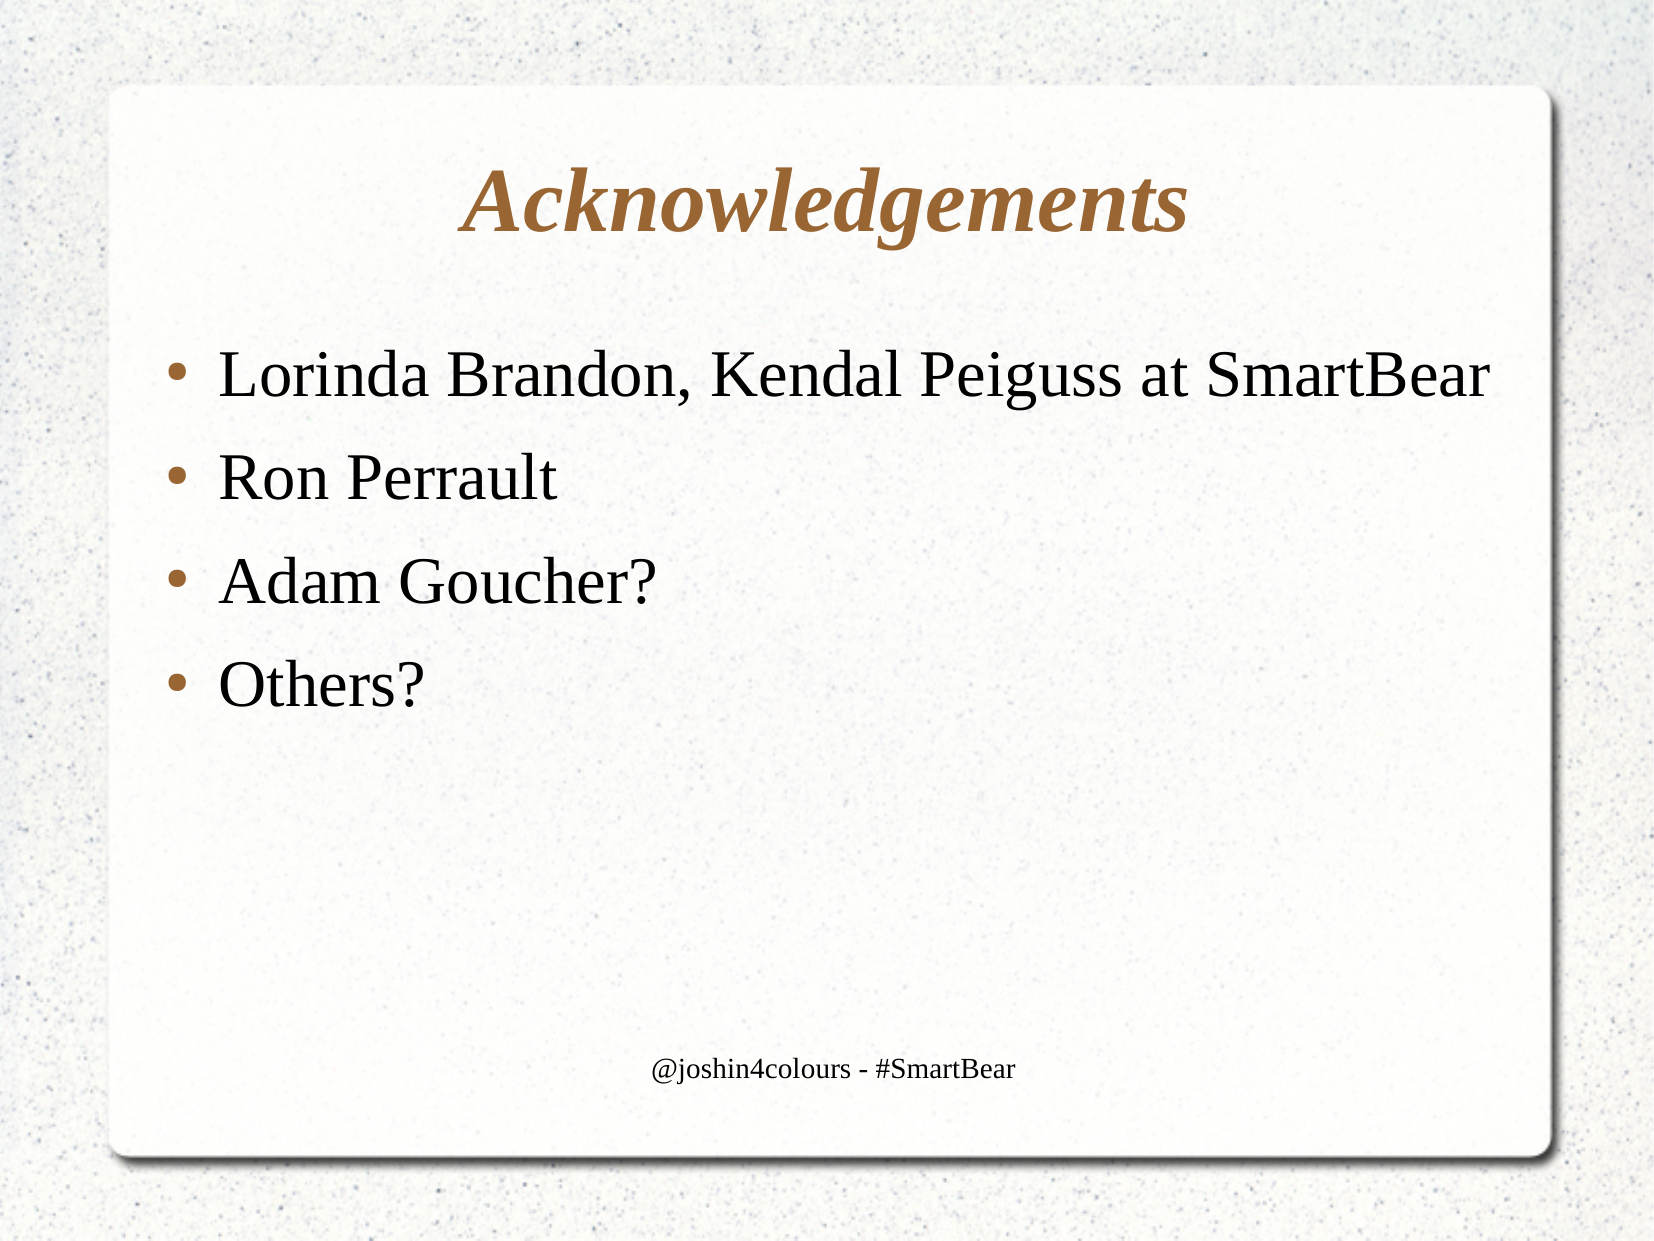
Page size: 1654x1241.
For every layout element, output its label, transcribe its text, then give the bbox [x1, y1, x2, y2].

title Acknowledgements [118, 96, 1536, 304]
list Lorinda Brandon, Kendal Peiguss at SmartBear Ron Perrault Adam Goucher? Others? [147, 336, 1506, 987]
picture [0, 0, 1654, 1241]
